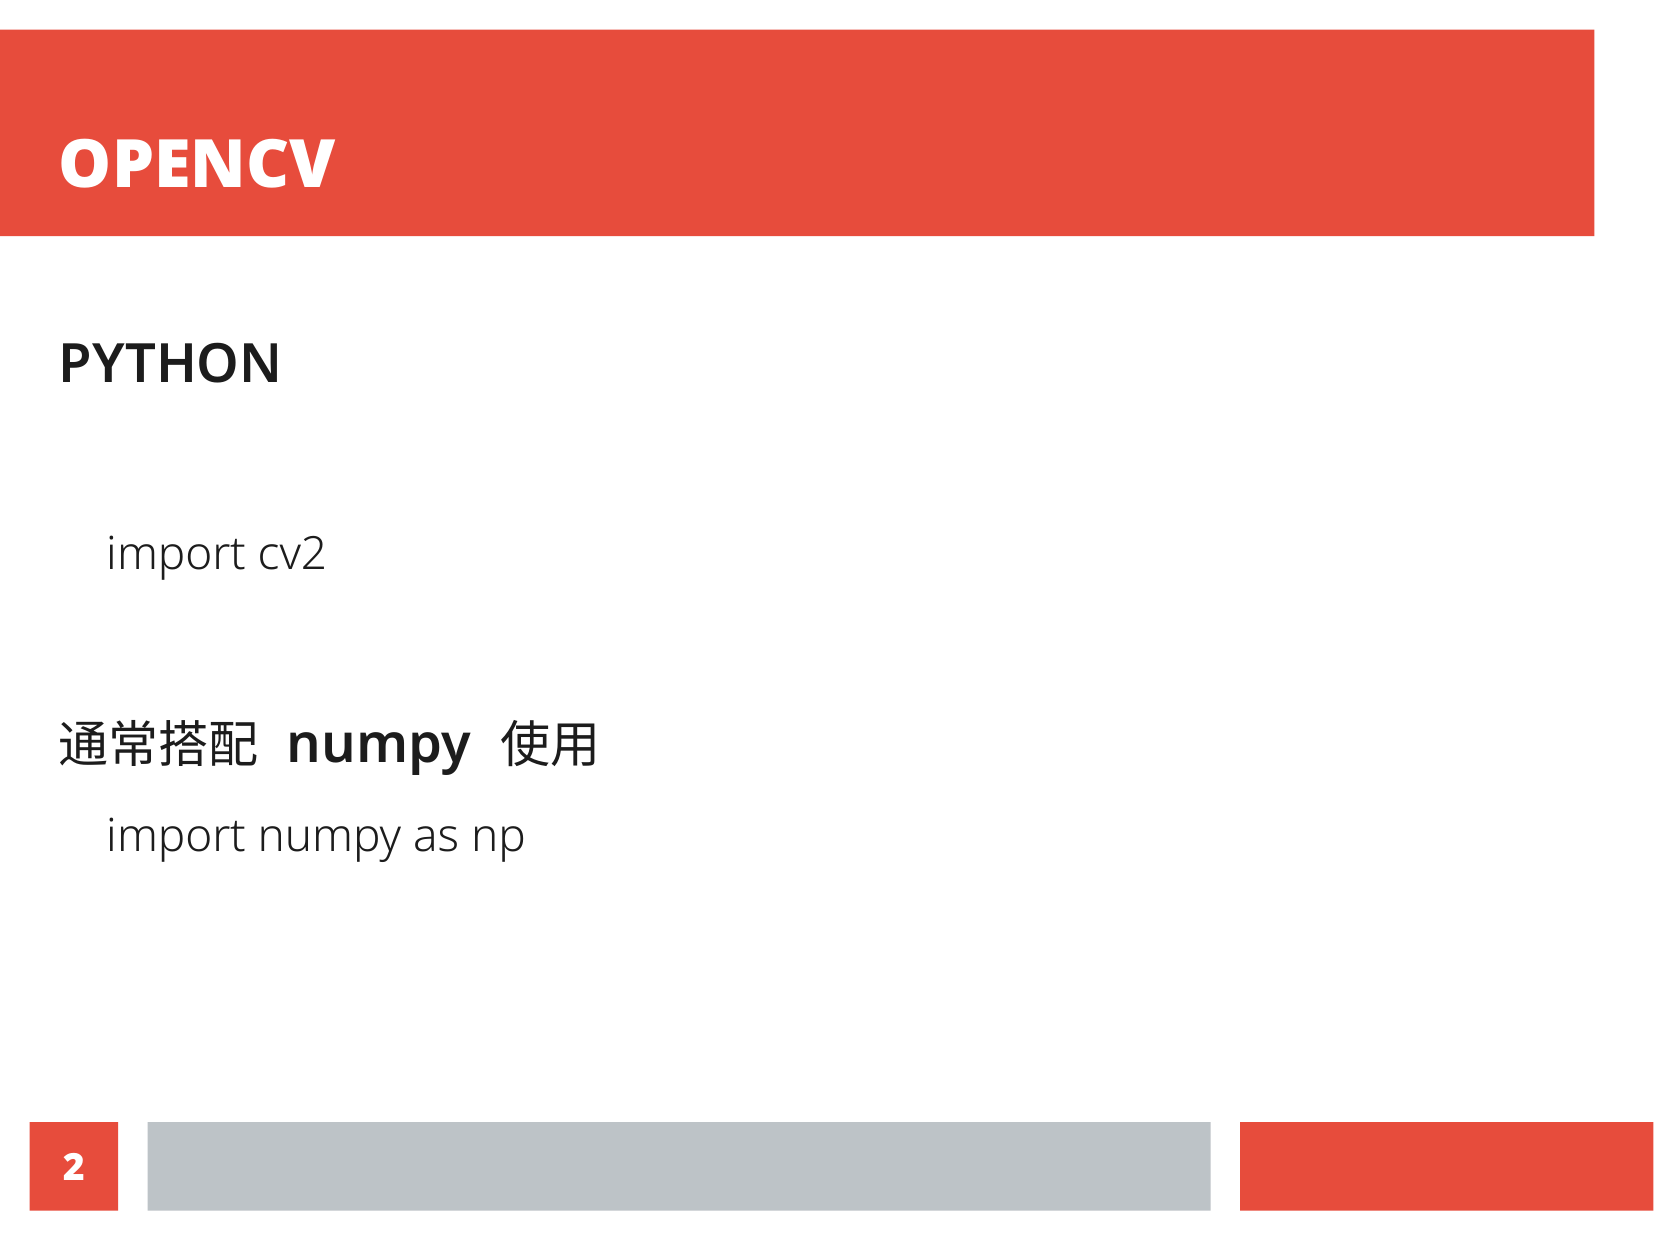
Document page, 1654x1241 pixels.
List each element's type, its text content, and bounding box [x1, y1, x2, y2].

title OPENCV [59, 59, 1595, 207]
list PYTHON import cv2 通常搭配 numpy 使用 import numpy as np [59, 324, 1565, 1093]
